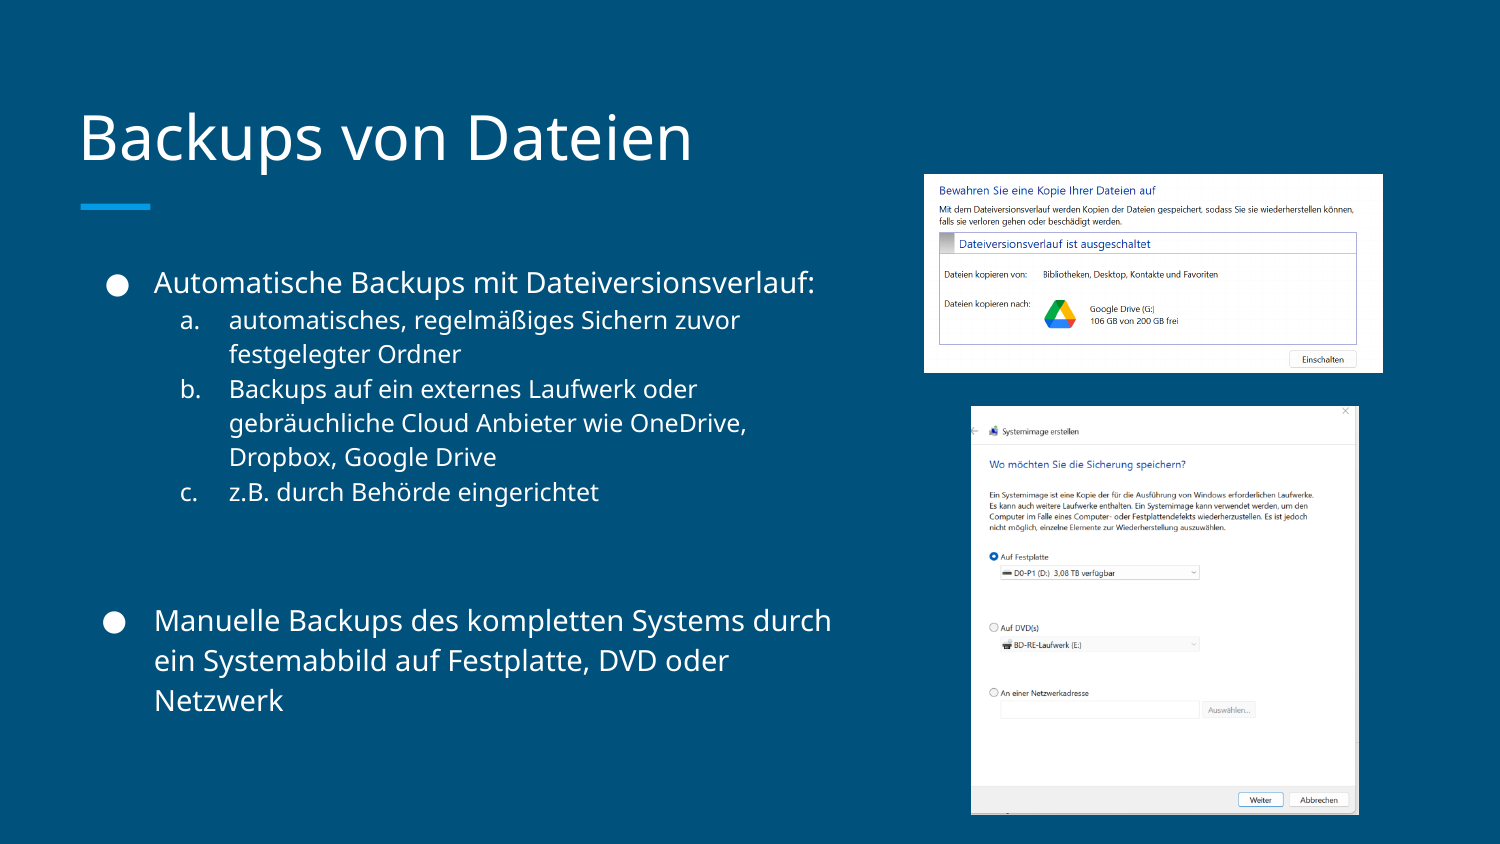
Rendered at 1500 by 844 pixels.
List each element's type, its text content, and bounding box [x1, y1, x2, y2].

list Automatische Backups mit Dateiversionsverlauf: automatisches, regelmäßiges Sichern zuvor festgelegter Ordner Backups auf ein externes Laufwerk oder gebräuchliche Cloud Anbieter wie OneDrive, Dropbox, Google Drive z.B. durch Behörde eingerichtet Manuelle Backups des kompletten Systems durch ein Systemabbild auf Festplatte, DVD oder Netzwerk [63, 244, 857, 750]
picture [925, 175, 1382, 372]
picture [972, 407, 1358, 814]
title Backups von Dateien [63, 75, 1437, 188]
